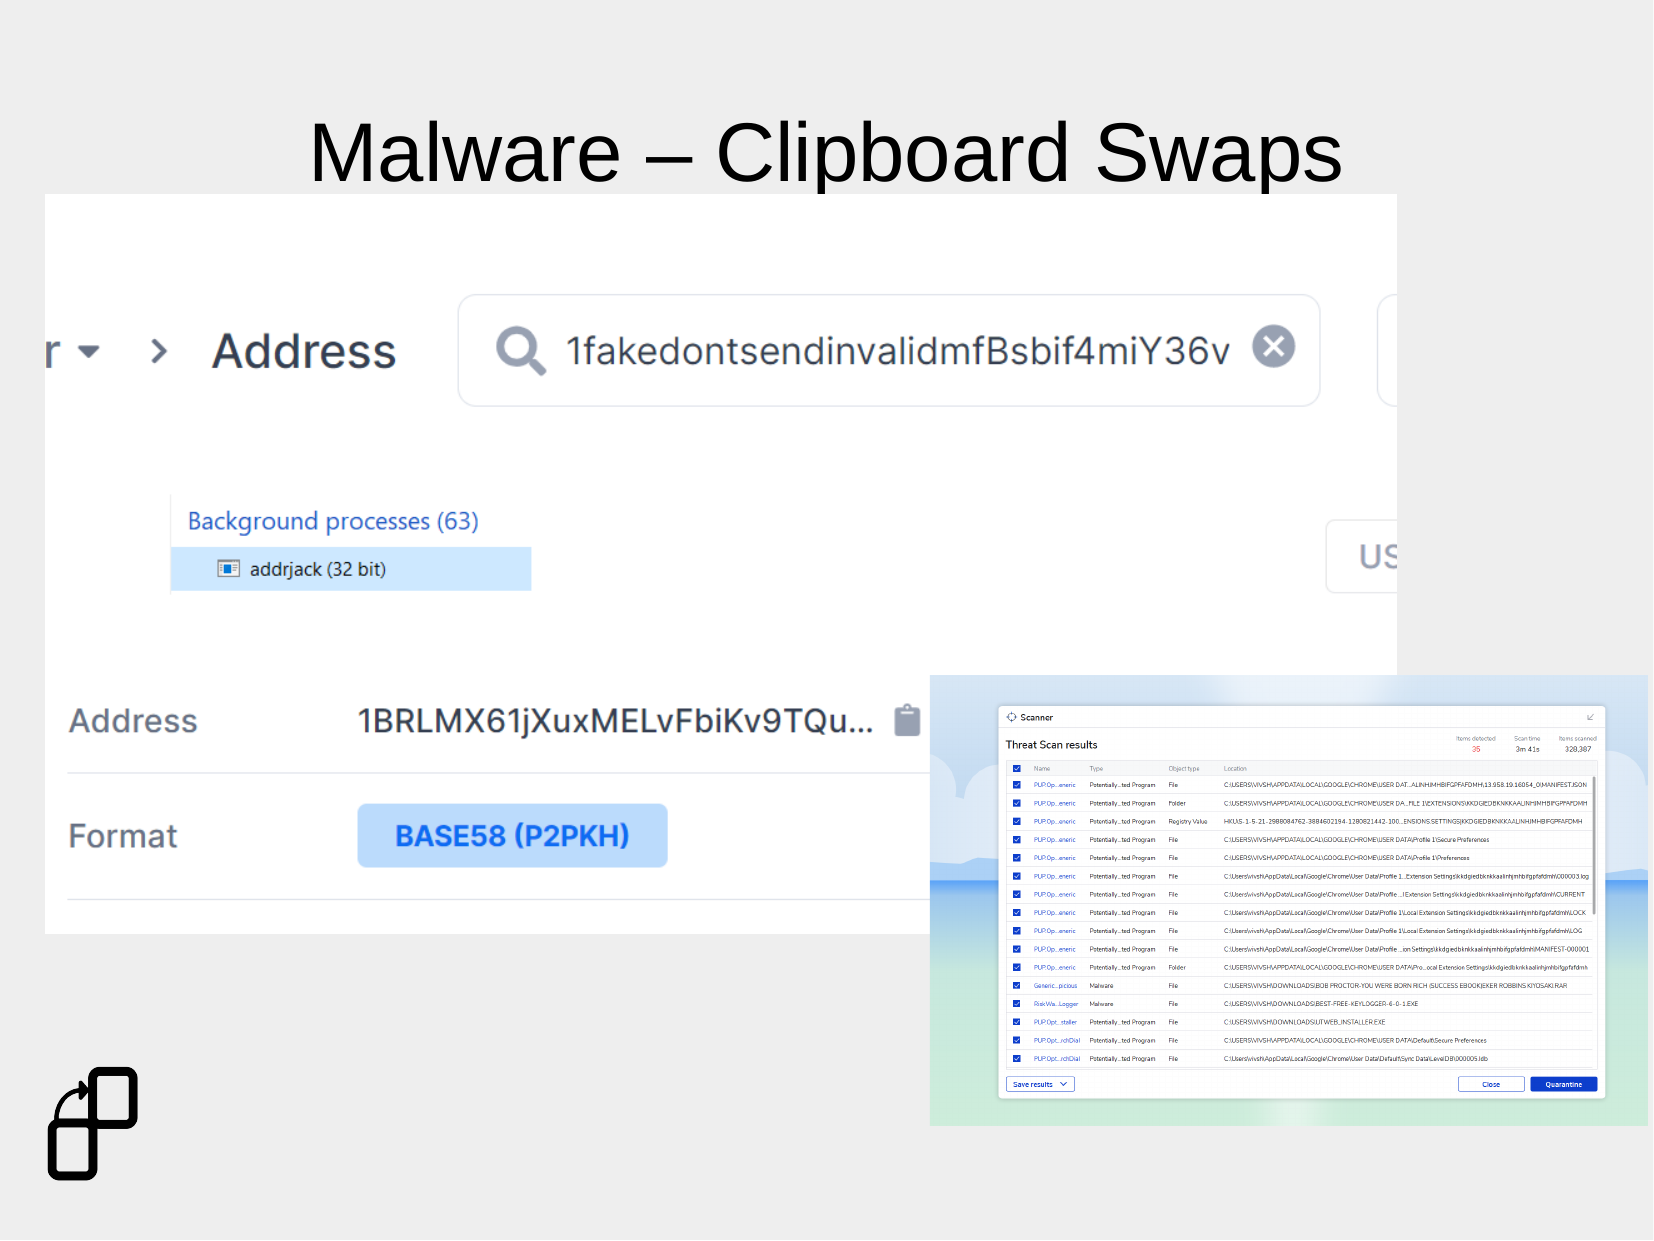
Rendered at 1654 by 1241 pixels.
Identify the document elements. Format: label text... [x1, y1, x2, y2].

picture [45, 195, 1648, 1126]
title Malware – Clipboard Swaps [82, 49, 1571, 257]
picture [30, 1062, 153, 1186]
